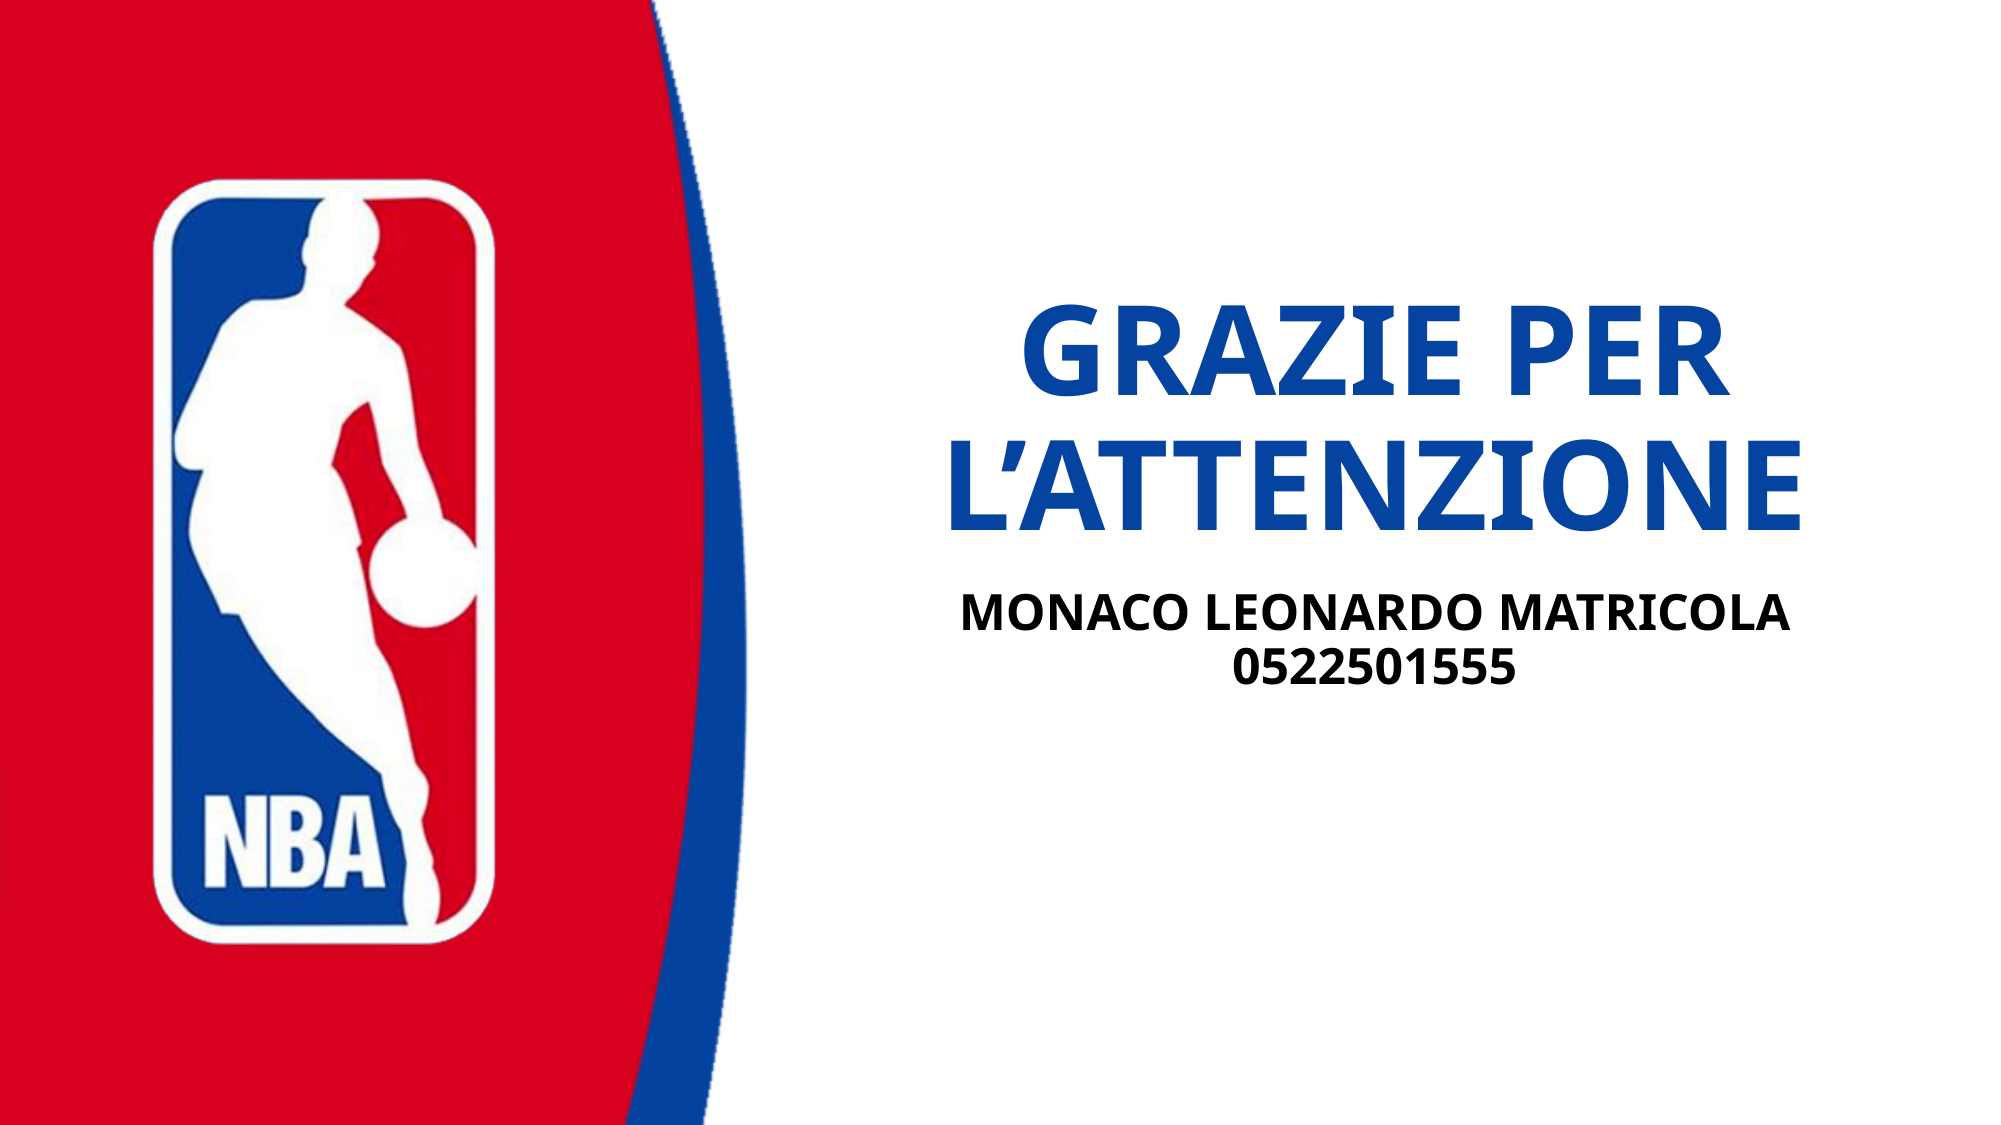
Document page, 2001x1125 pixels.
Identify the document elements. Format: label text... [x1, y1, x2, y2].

title GRAZIE PER L’ATTENZIONE [796, 173, 1953, 566]
subtitle MONACO LEONARDO MATRICOLA 0522501555 [796, 580, 1953, 852]
